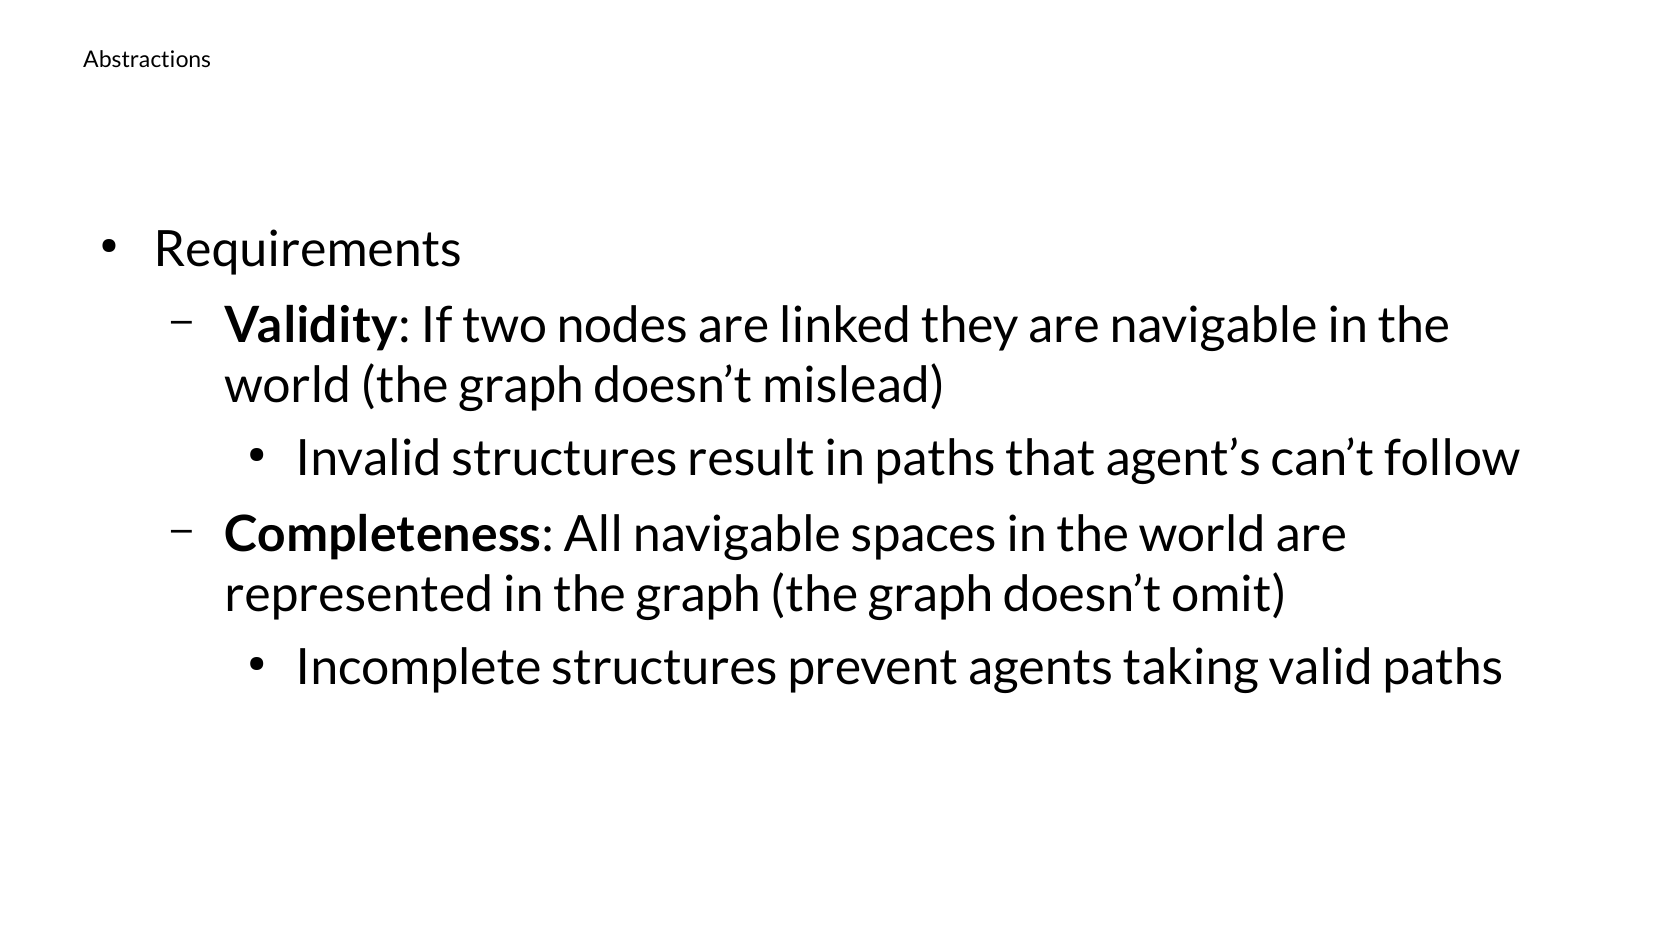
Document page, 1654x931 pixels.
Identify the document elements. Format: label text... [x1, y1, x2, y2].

list Requirements Validity: If two nodes are linked they are navigable in the world (the graph doesn’t mislead) Invalid structures result in paths that agent’s can’t follow Completeness: All navigable spaces in the world are represented in the graph (the graph doesn’t omit) Incomplete structures prevent agents taking valid paths [82, 217, 1571, 839]
title Abstractions [83, 0, 1571, 119]
